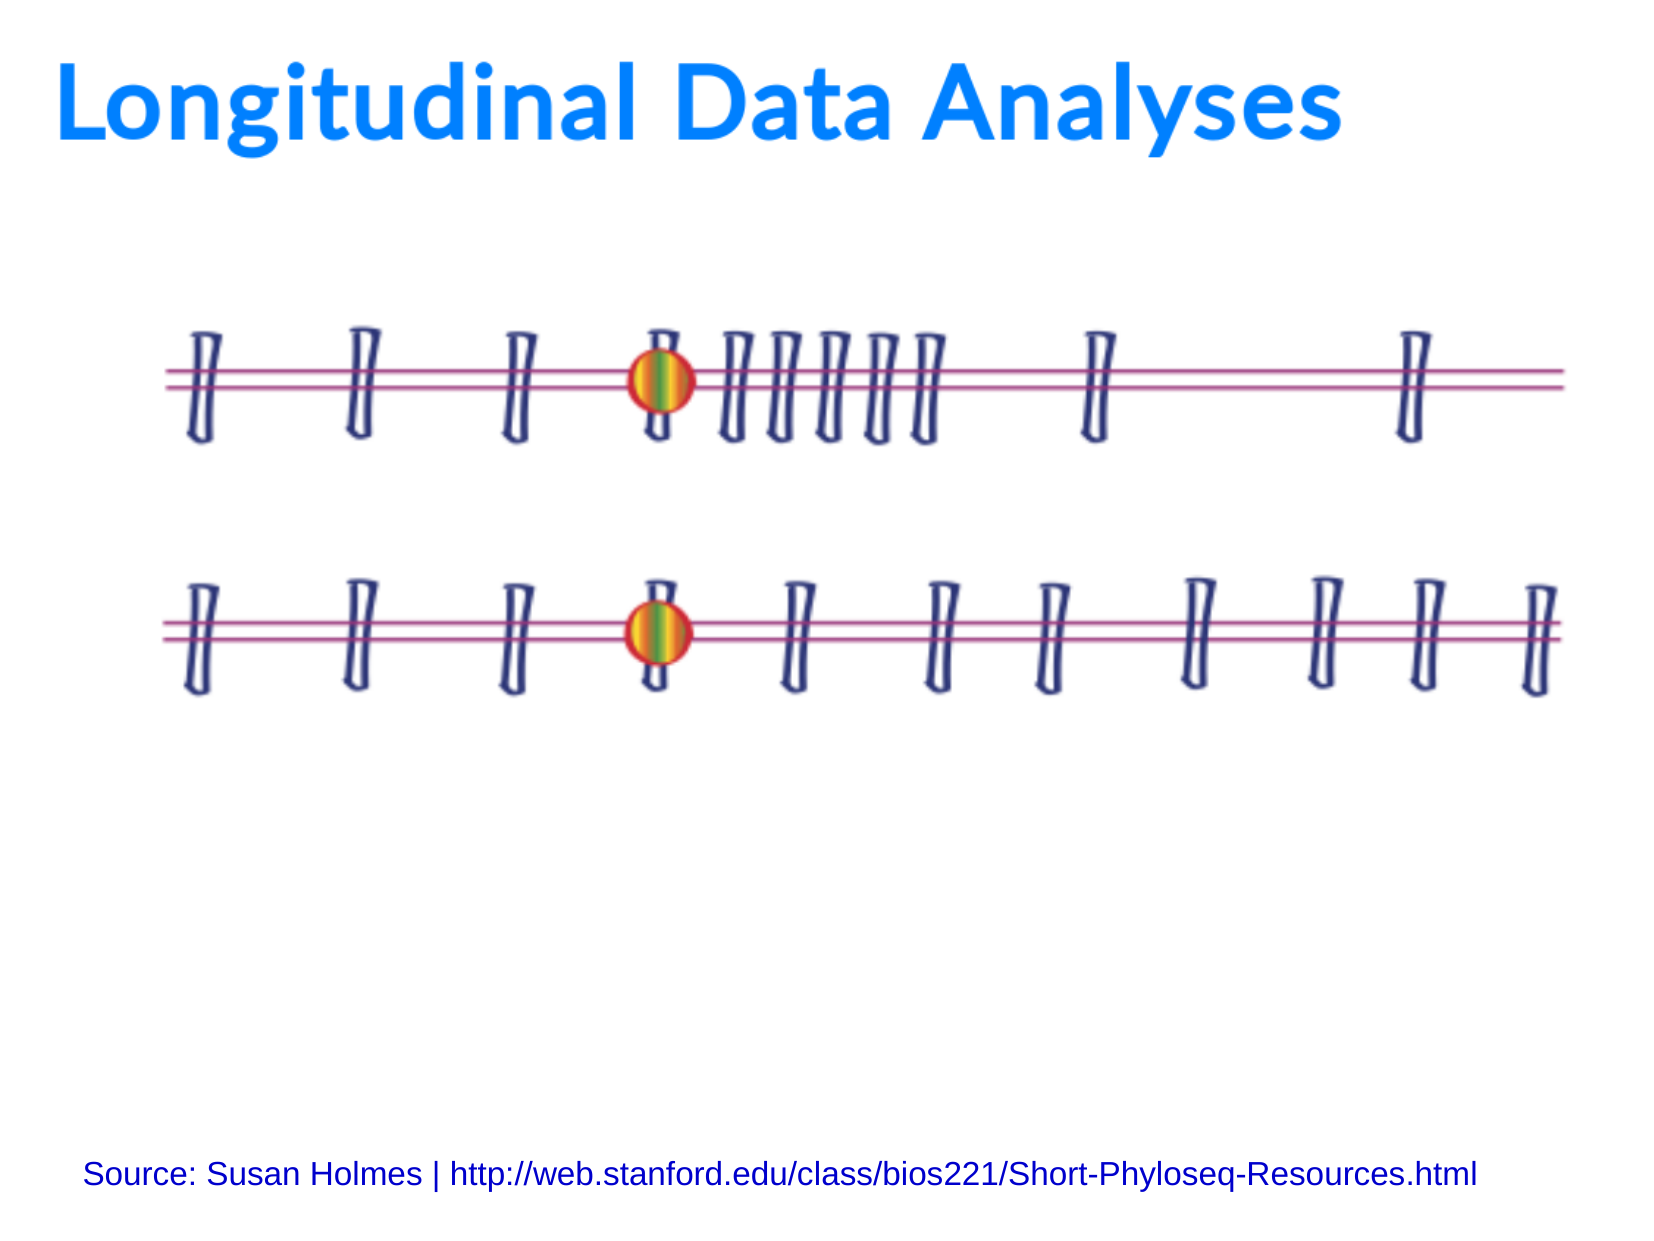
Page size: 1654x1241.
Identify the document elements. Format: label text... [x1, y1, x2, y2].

picture [31, 36, 1623, 774]
text_box Source: Susan Holmes | http://web.stanford.edu/class/bios221/Short-Phyloseq-Resources.html [69, 1145, 1617, 1209]
